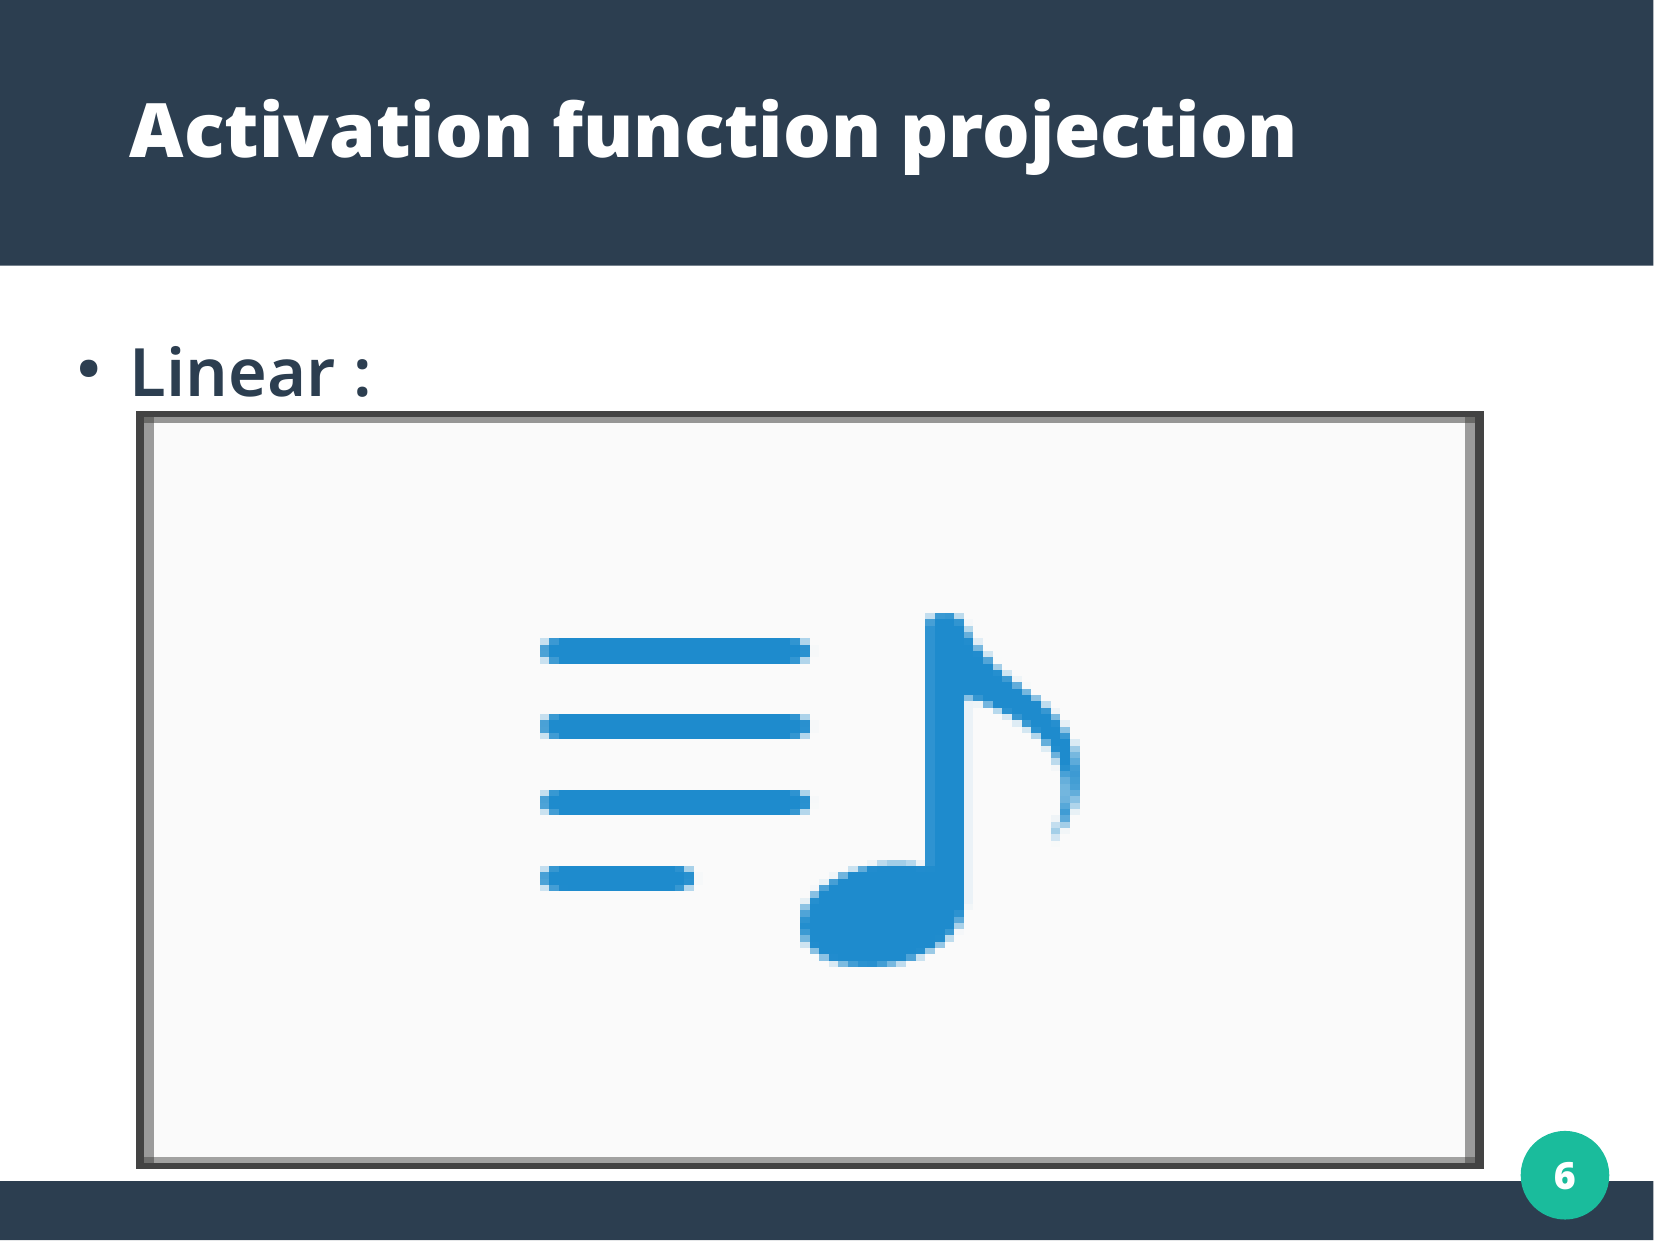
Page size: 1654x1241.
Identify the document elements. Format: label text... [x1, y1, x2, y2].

list Linear : [59, 324, 1595, 526]
title Activation function projection [59, 49, 1595, 207]
text_box [135, 526, 1486, 1171]
